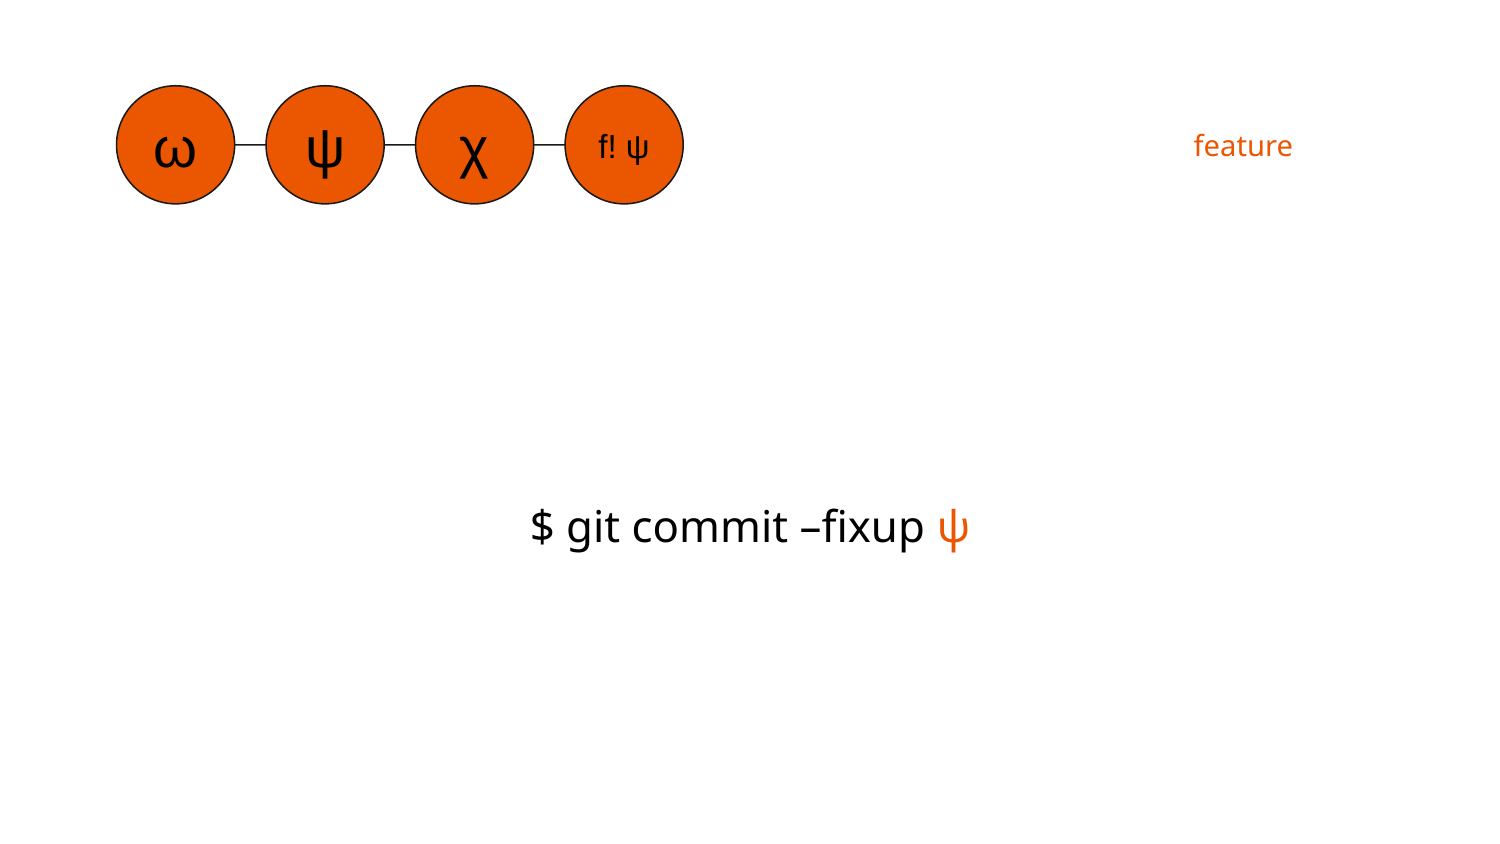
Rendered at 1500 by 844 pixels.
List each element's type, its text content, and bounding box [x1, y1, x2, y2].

text_box f! ψ [565, 85, 684, 204]
text_box χ [415, 85, 534, 204]
text_box $ git commit –fixup ψ [285, 483, 1215, 567]
text_box ψ [266, 85, 385, 204]
text_box ω [116, 85, 235, 204]
text_box feature [1134, 111, 1353, 177]
